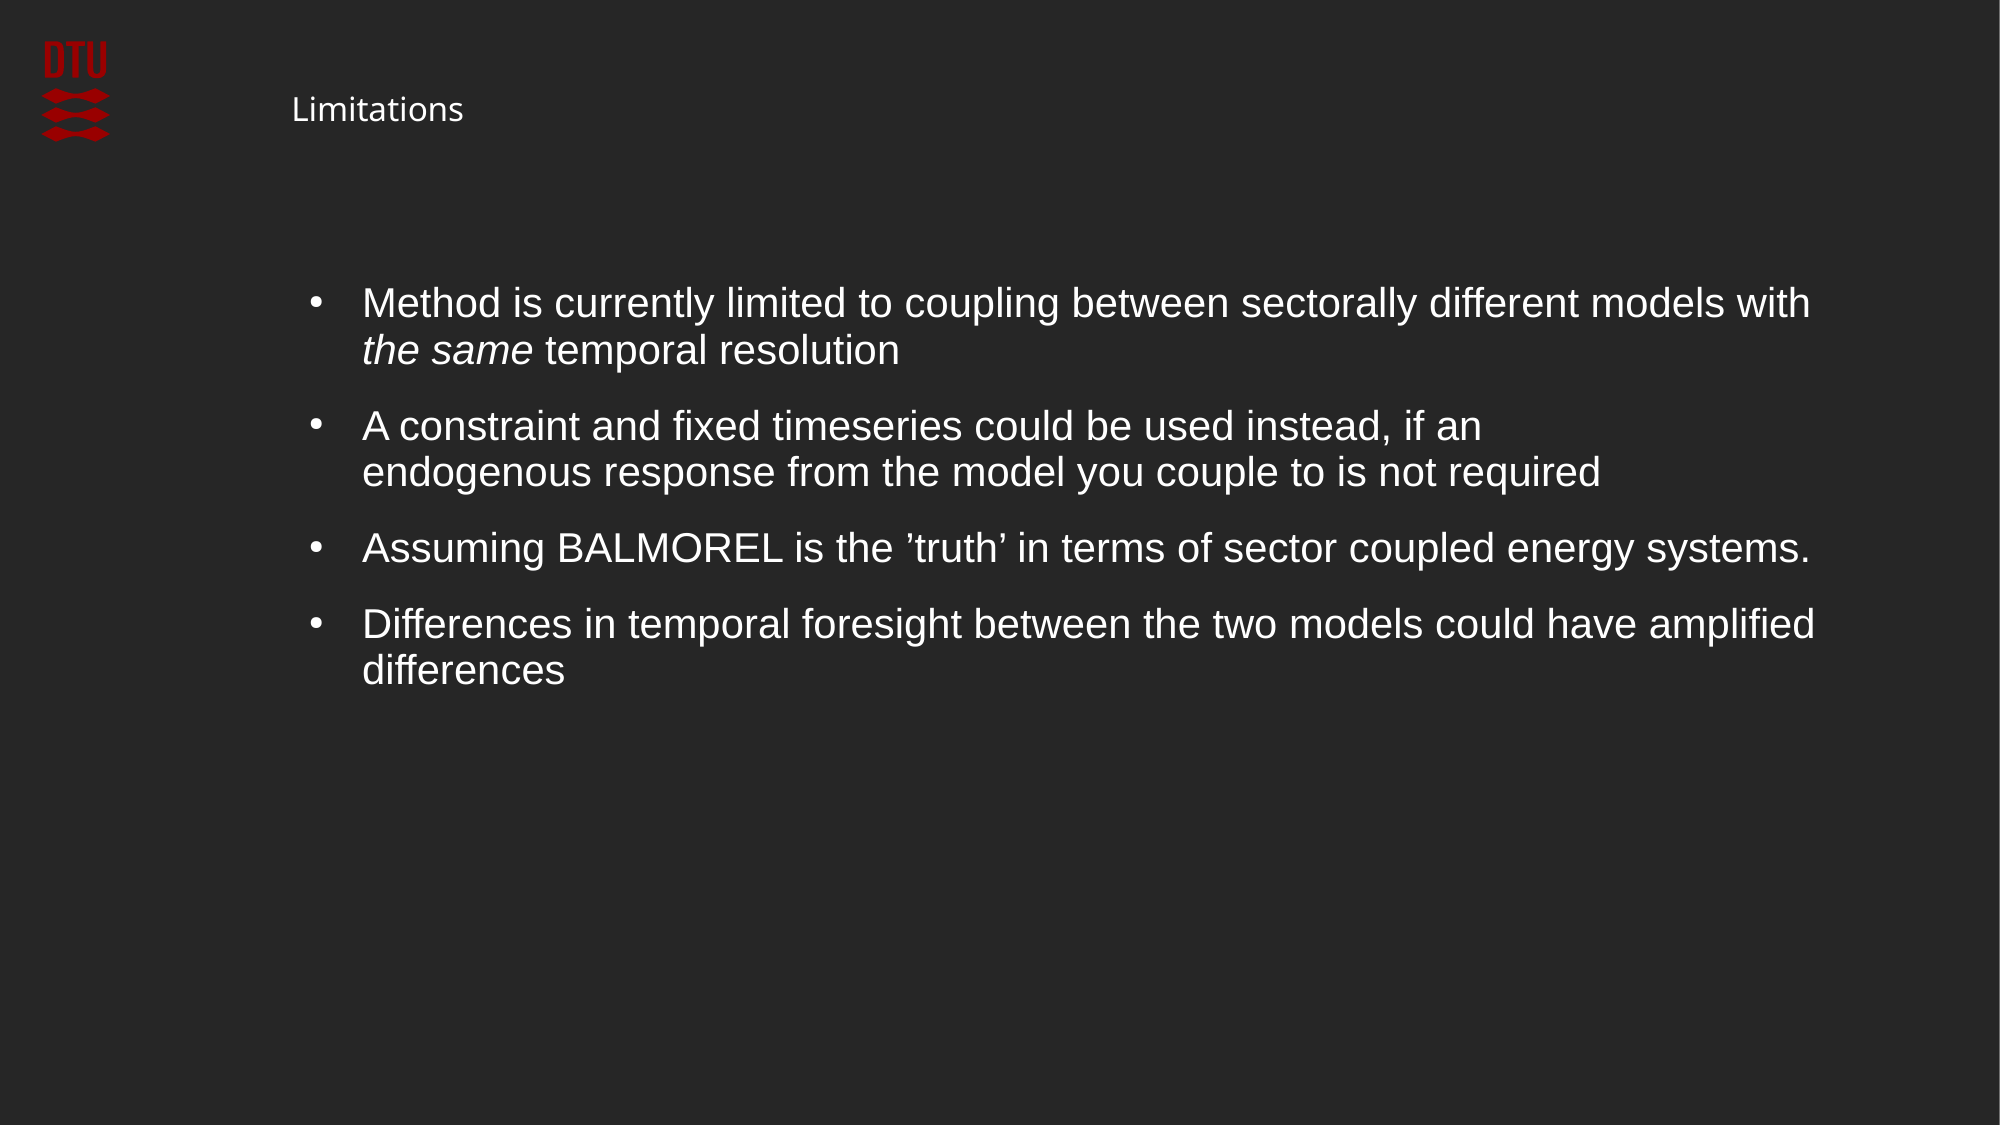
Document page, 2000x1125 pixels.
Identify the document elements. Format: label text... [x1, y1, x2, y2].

title Limitations [291, 70, 1819, 148]
list Method is currently limited to coupling between sectorally different models with the same temporal resolution A constraint and fixed timeseries could be used instead, if an endogenous response from the model you couple to is not required Assuming BALMOREL is the ’truth’ in terms of sector coupled energy systems. Differences in temporal foresight between the two models could have amplified differences [291, 279, 1819, 1026]
